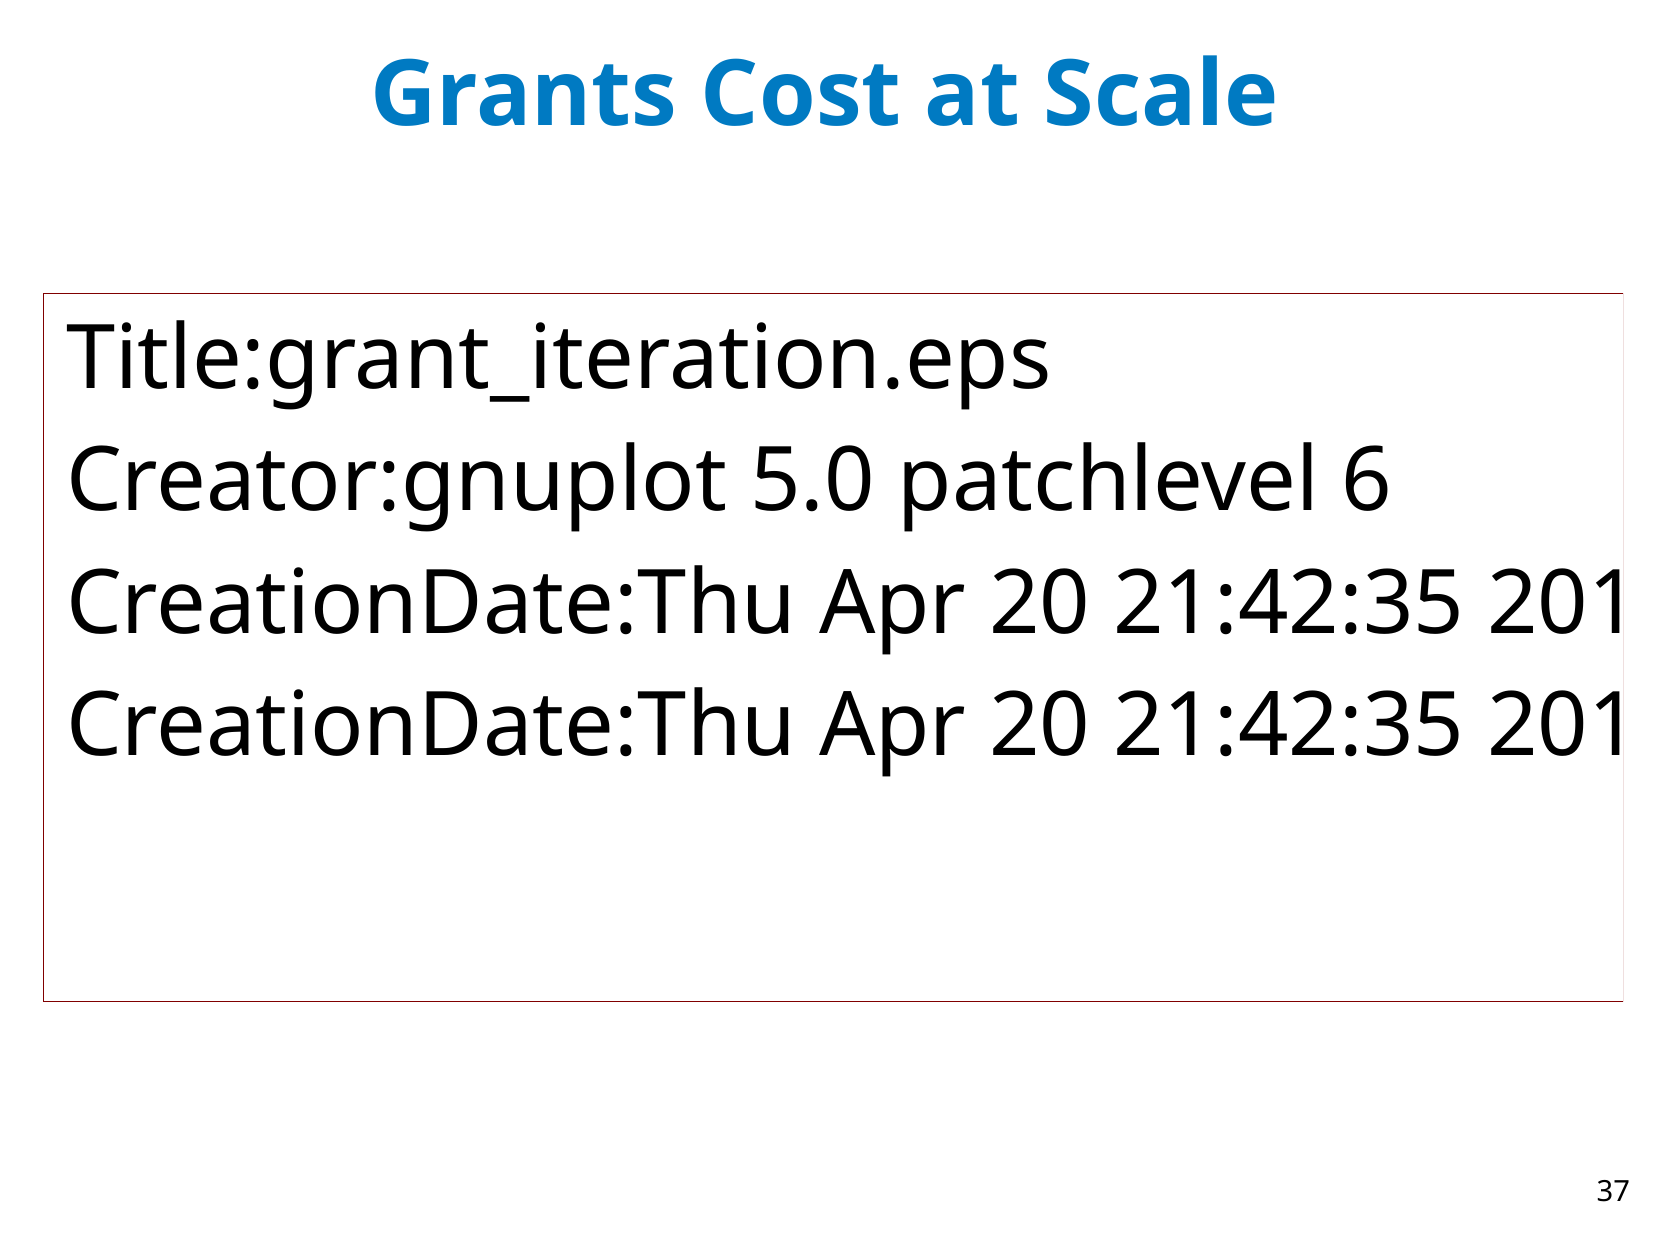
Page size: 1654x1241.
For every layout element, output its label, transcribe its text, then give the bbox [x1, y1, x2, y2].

text_box Grants Cost at Scale [0, 0, 1651, 181]
picture [37, 287, 1624, 1002]
